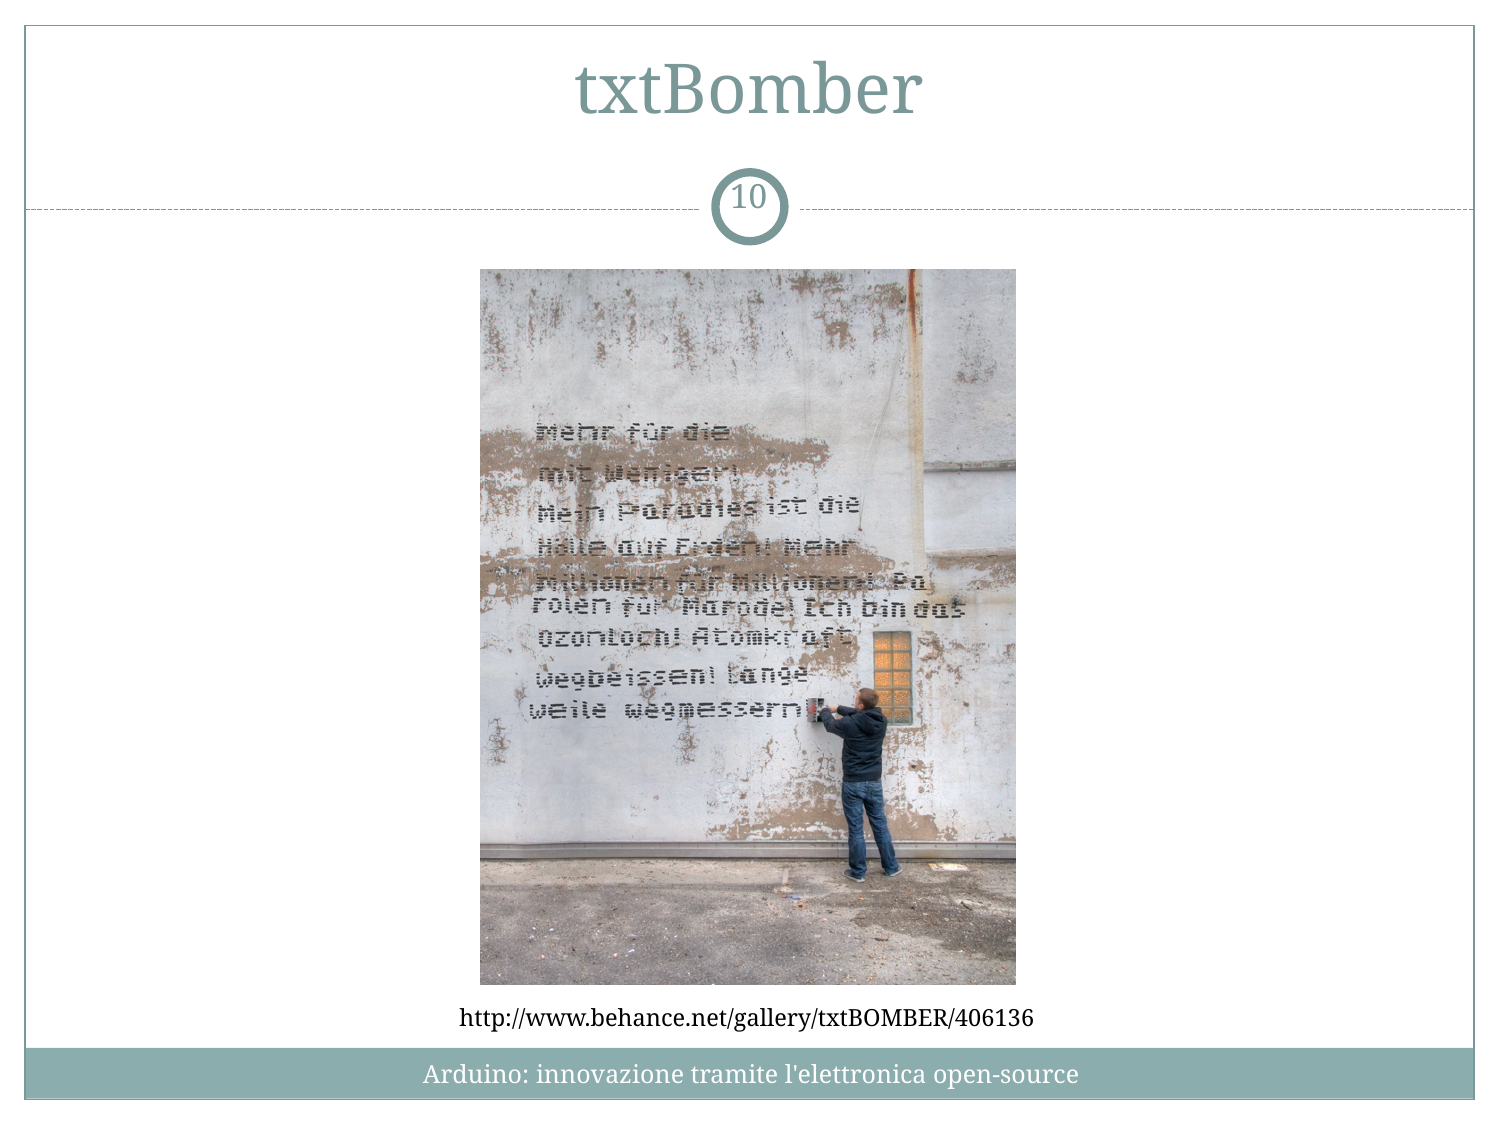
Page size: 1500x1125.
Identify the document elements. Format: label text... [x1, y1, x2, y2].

slide_number <numero> [715, 168, 791, 241]
title txtBomber [49, 37, 1450, 162]
picture [480, 269, 1016, 985]
footer Arduino: innovazione tramite l'elettronica open-source [50, 1051, 1454, 1112]
list http://www.behance.net/gallery/txtBOMBER/406136 [49, 996, 1445, 1043]
